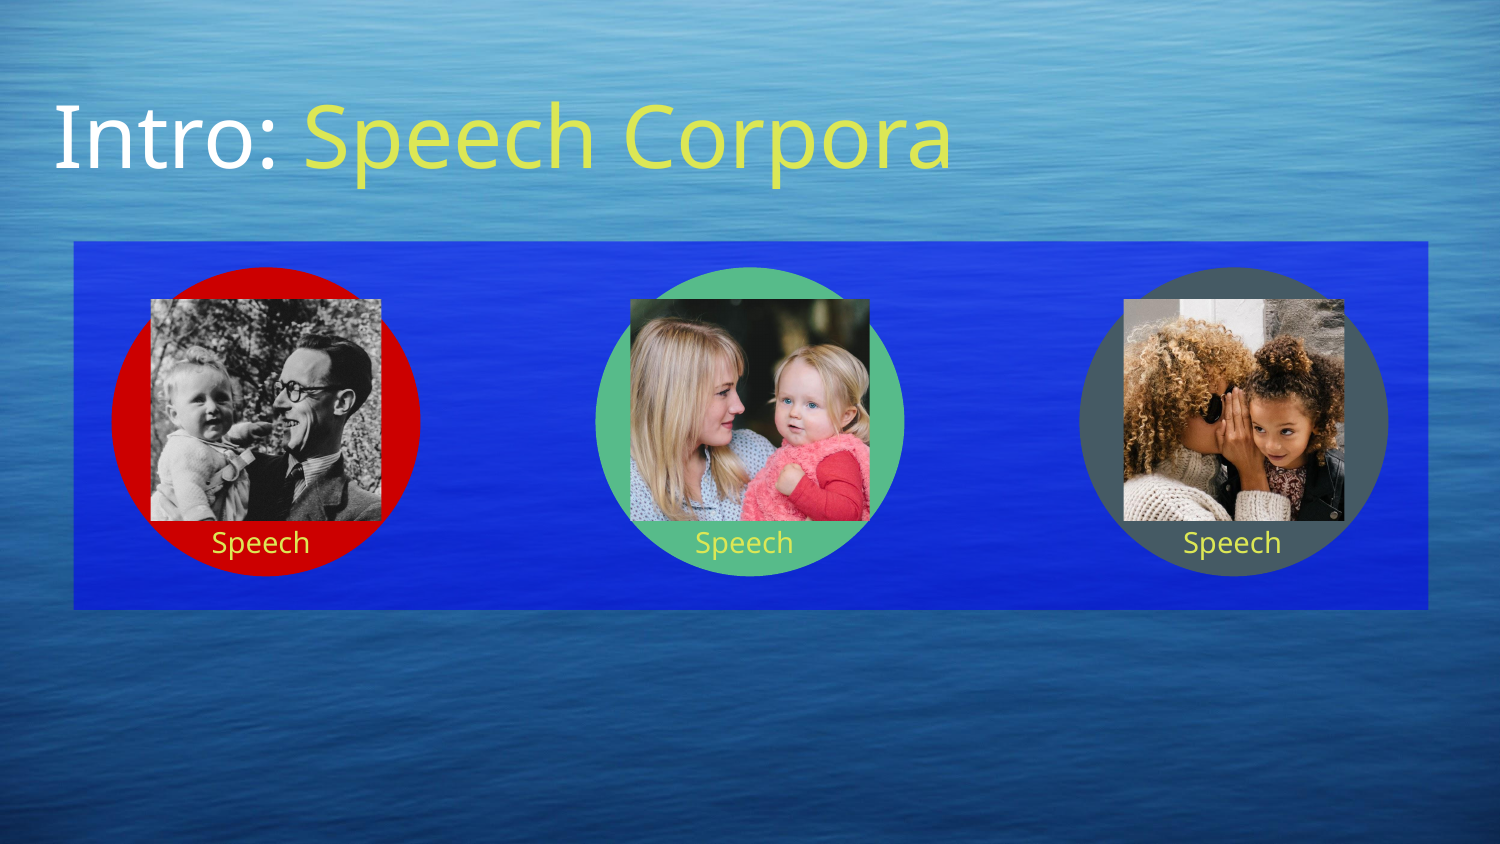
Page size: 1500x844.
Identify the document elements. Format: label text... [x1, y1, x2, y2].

text_box [73, 241, 1429, 610]
title Intro: Speech Corpora [38, 64, 1437, 201]
text_box Speech [671, 509, 818, 585]
text_box Speech [182, 509, 340, 585]
text_box Speech [1157, 509, 1308, 585]
picture [0, 0, 1500, 844]
